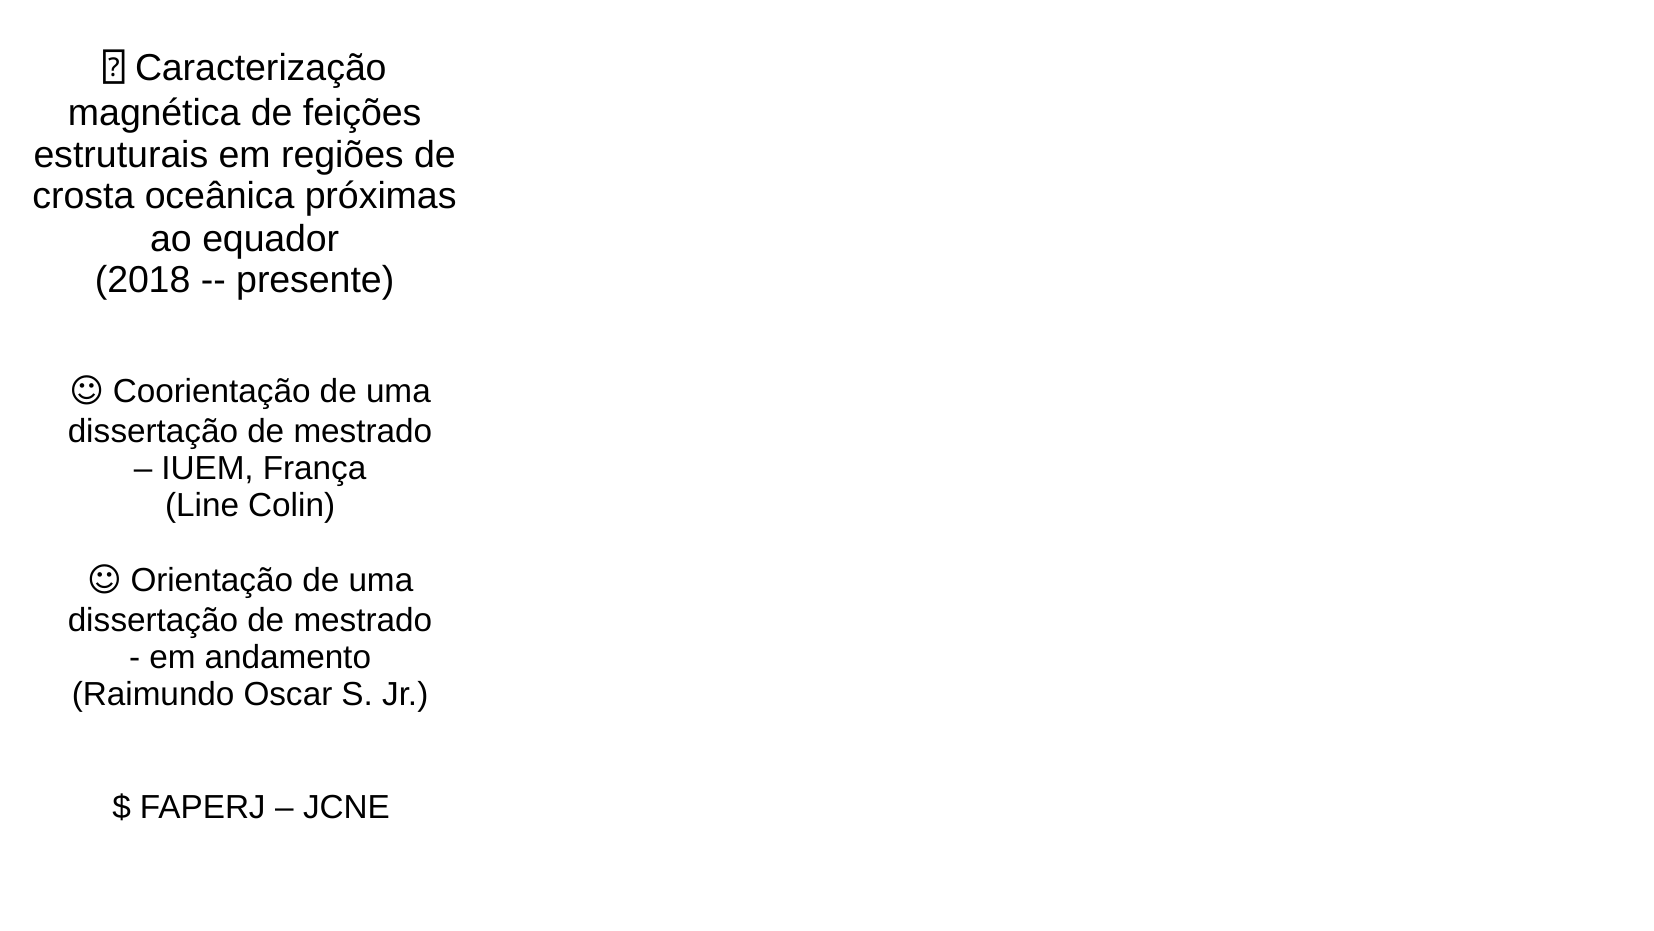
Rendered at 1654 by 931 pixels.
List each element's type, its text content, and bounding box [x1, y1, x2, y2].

text_box ☺ Coorientação de uma dissertação de mestrado – IUEM, França (Line Colin) [53, 359, 473, 536]
text_box ⍰ Caracterização magnética de feições estruturais em regiões de crosta oceânica próximas ao equador (2018 -- presente) [17, 32, 508, 314]
text_box $ FAPERJ – JCNE [97, 780, 440, 833]
text_box ☺ Orientação de uma dissertação de mestrado - em andamento (Raimundo Oscar S. Jr.) [53, 548, 473, 725]
